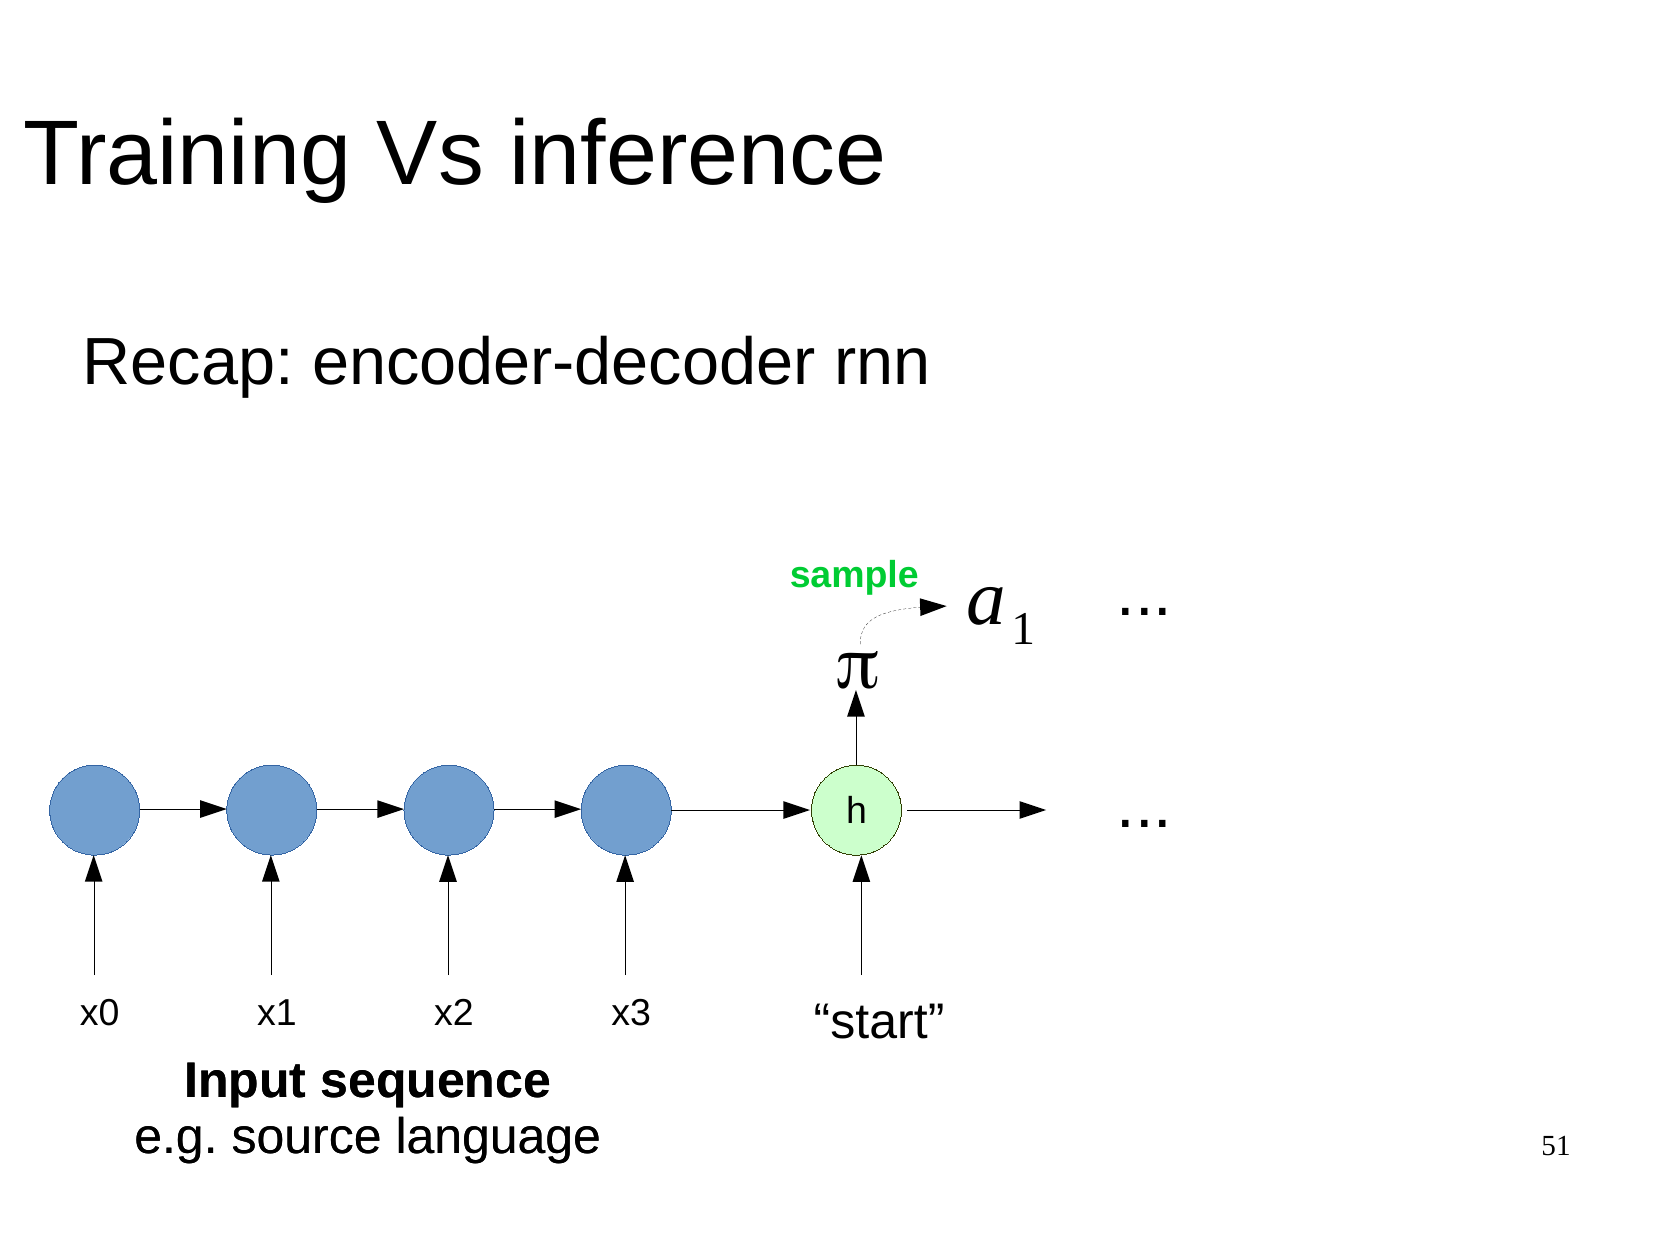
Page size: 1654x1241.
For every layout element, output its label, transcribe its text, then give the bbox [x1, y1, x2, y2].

text_box x2 [419, 984, 489, 1041]
text_box h [811, 765, 902, 856]
title Training Vs inference [23, 49, 1512, 257]
text_box [226, 765, 317, 856]
text_box [581, 765, 672, 856]
text_box Input sequence e.g. source language [119, 1045, 617, 1173]
text_box x0 [65, 984, 135, 1041]
text_box “start” [798, 986, 960, 1058]
text_box ... [1102, 547, 1188, 637]
chart [946, 555, 1052, 657]
text_box [49, 765, 140, 856]
text_box x3 [596, 984, 666, 1041]
text_box sample [775, 545, 934, 603]
chart [816, 644, 904, 691]
text_box ... [1102, 759, 1188, 850]
text_box [403, 765, 495, 856]
text_box x1 [242, 984, 312, 1041]
list Recap: encoder-decoder rnn [82, 323, 1301, 1016]
